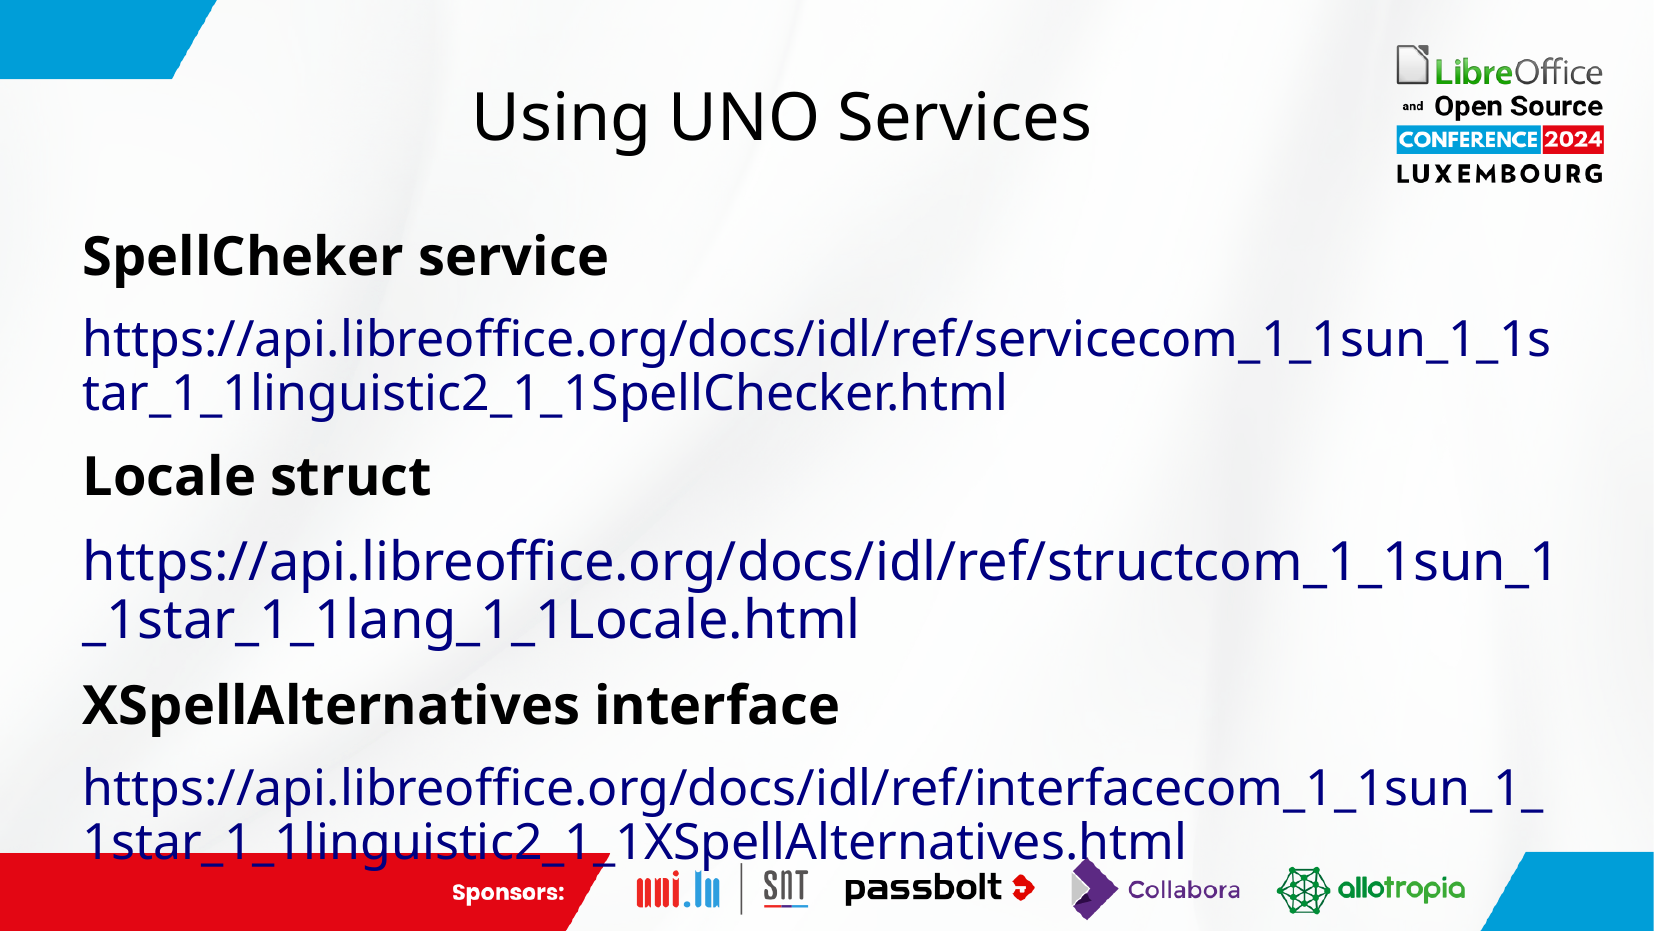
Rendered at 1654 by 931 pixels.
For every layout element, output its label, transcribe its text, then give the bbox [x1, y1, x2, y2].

title Using UNO Services [206, 37, 1359, 193]
picture [0, 0, 1654, 931]
list SpellCheker service https://api.libreoffice.org/docs/idl/ref/servicecom_1_1sun_1_1star_1_1linguistic2_1_1SpellChecker.html Locale struct https://api.libreoffice.org/docs/idl/ref/structcom_1_1sun_1_1star_1_1lang_1_1Locale.html XSpellAlternatives interface https://api.libreoffice.org/docs/idl/ref/interfacecom_1_1sun_1_1star_1_1linguistic2_1_1XSpellAlternatives.html [82, 217, 1565, 827]
